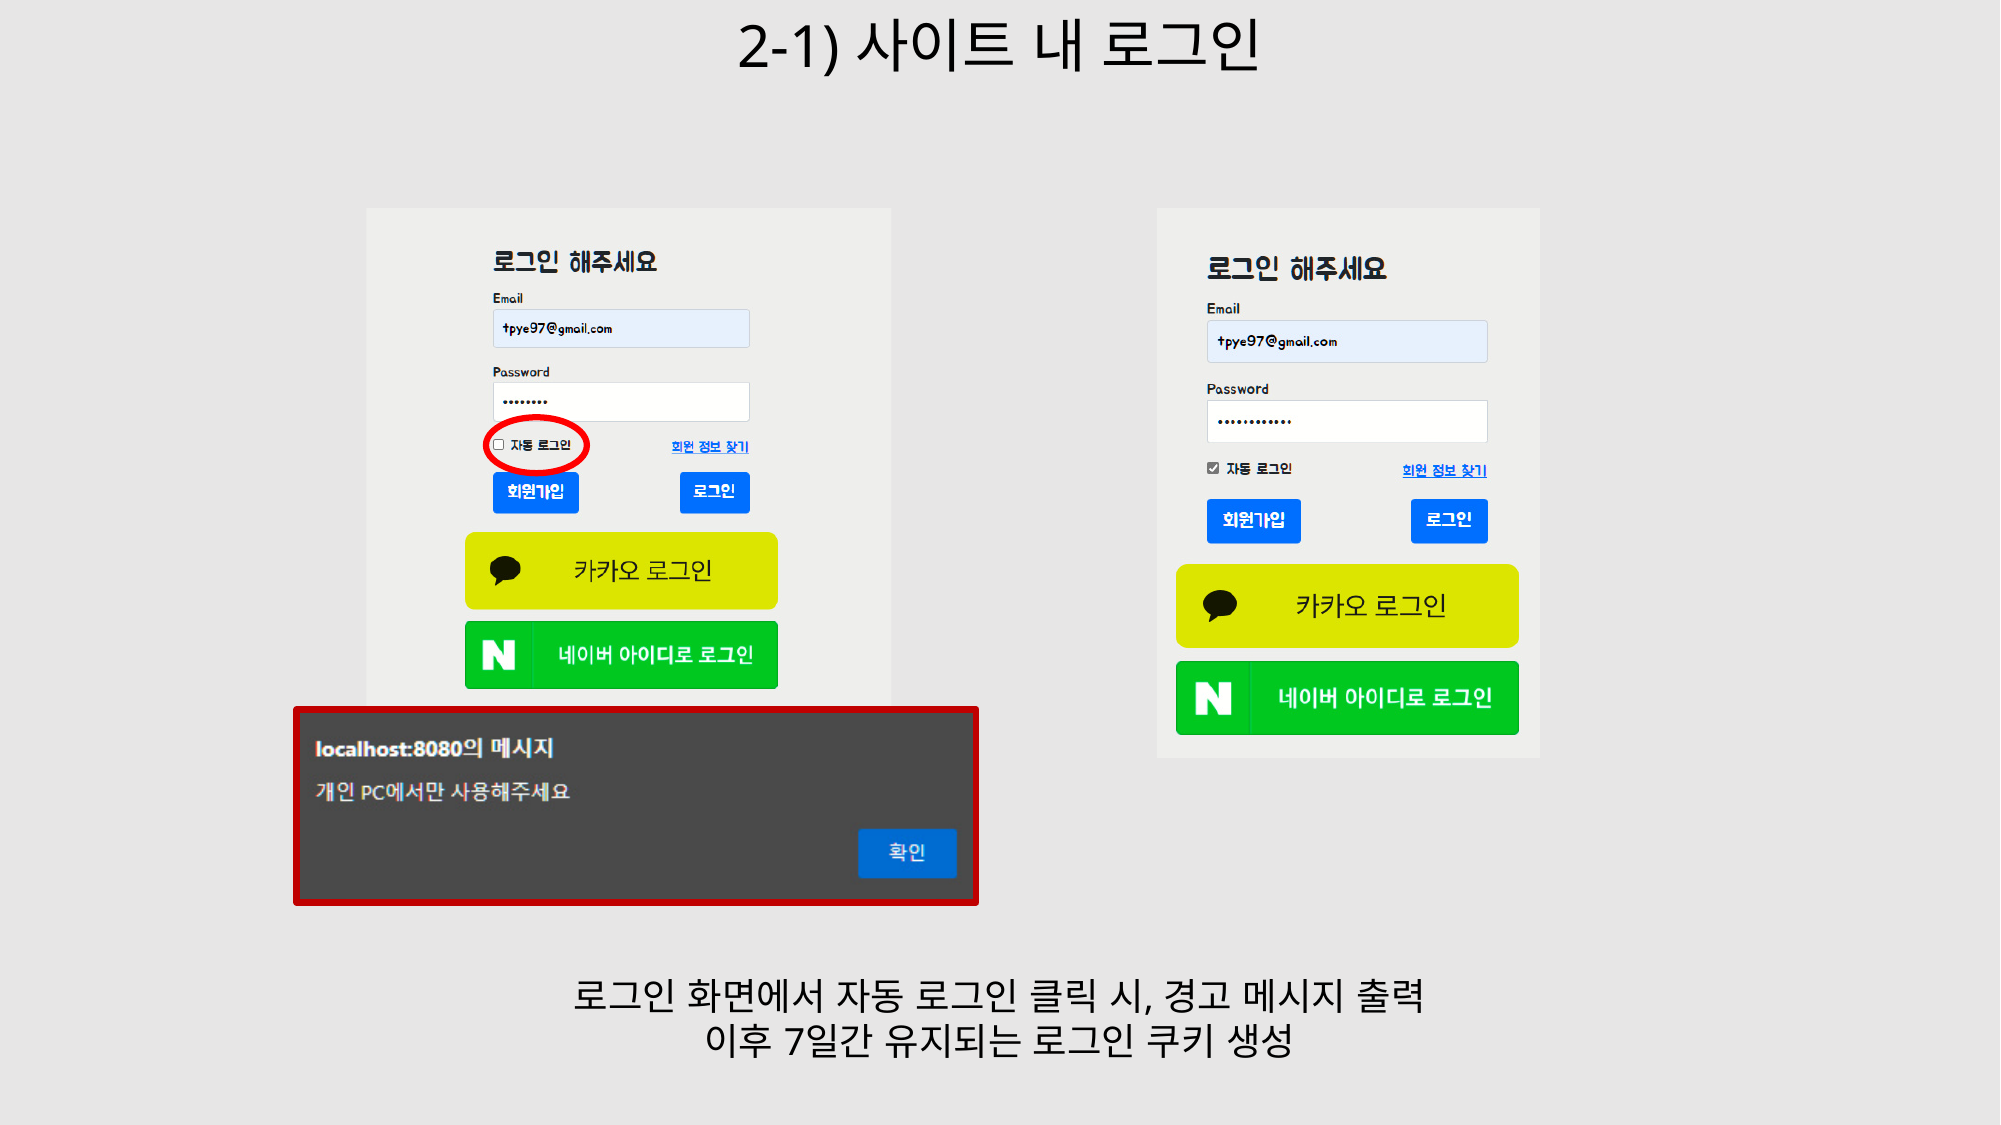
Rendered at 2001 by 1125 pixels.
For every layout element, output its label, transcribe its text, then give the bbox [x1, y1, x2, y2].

text_box 로그인 화면에서 자동 로그인 클릭 시, 경고 메시지 출력 이후 7일간 유지되는 로그인 쿠키 생성 [559, 965, 1441, 1071]
picture [299, 712, 974, 900]
picture [366, 208, 892, 706]
text_box 2-1) 사이트 내 로그인 [564, 2, 1436, 87]
picture [1156, 208, 1540, 758]
